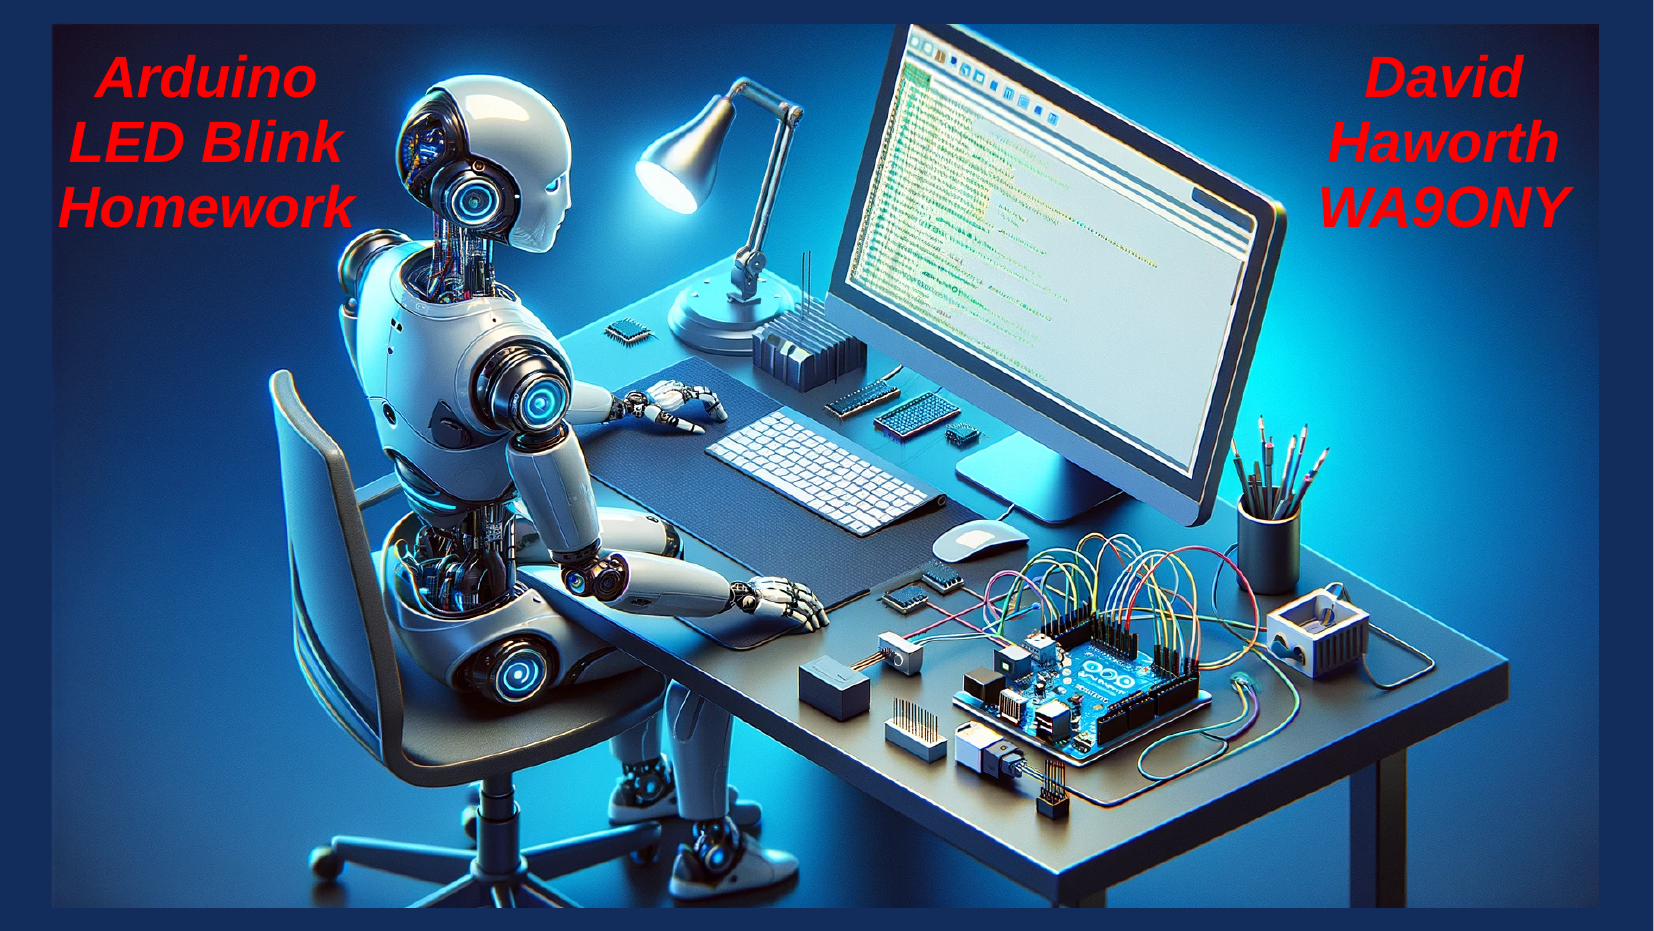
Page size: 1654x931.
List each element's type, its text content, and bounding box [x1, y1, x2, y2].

text_box David Haworth WA9ONY [1275, 37, 1613, 248]
picture [0, 0, 1654, 931]
text_box Arduino LED Blink Homework [37, 37, 376, 248]
